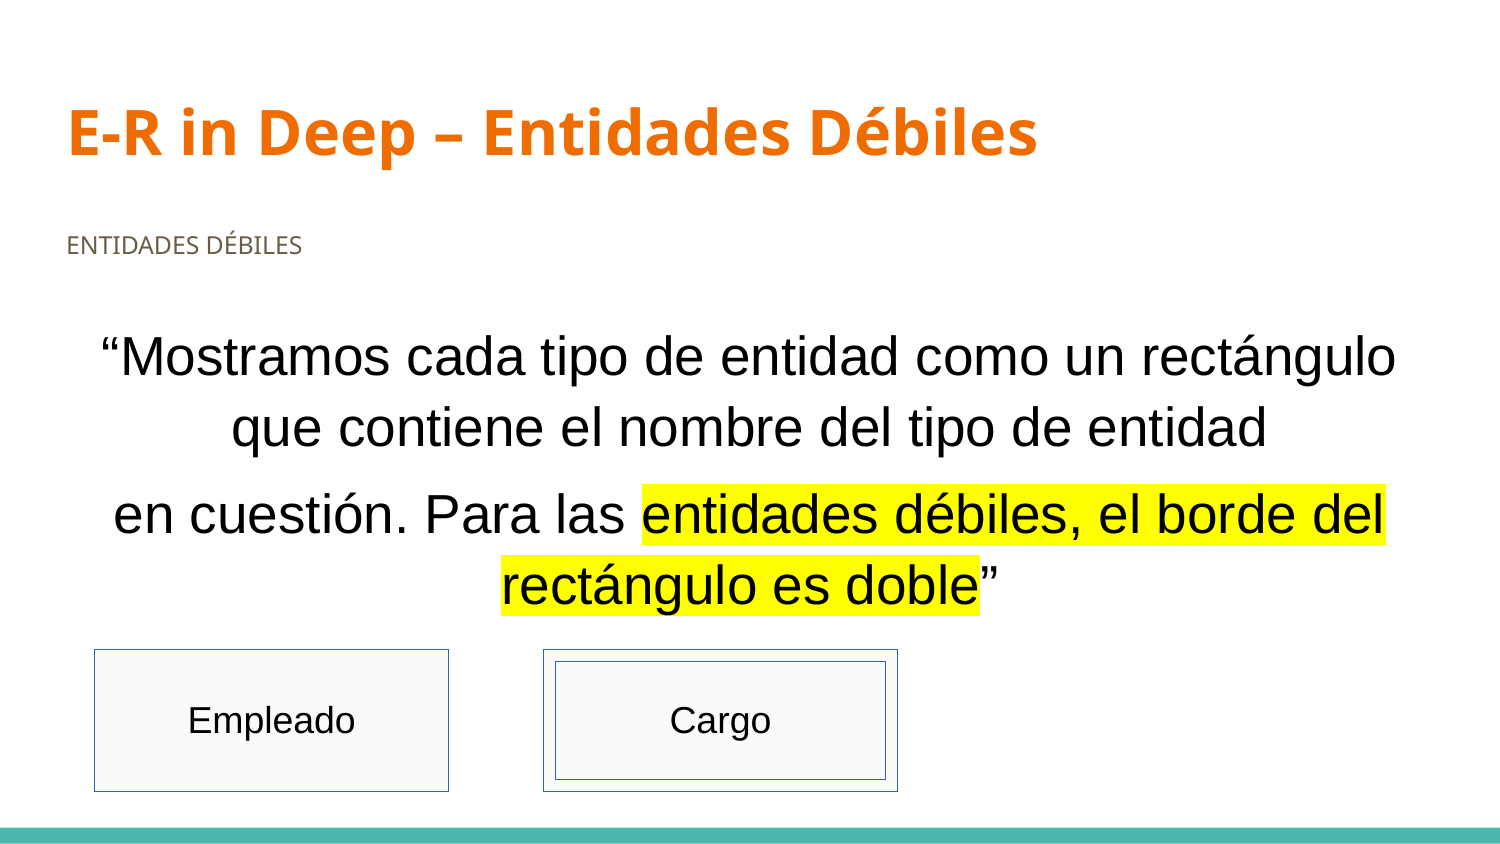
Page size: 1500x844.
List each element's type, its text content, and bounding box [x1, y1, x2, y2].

title E-R in Deep – Entidades Débiles [51, 72, 1449, 189]
text_box Cargo [555, 661, 886, 780]
text_box [543, 649, 898, 792]
text_box Empleado [94, 649, 449, 792]
list ENTIDADES DÉBILES “Mostramos cada tipo de entidad como un rectángulo que contiene el nombre del tipo de entidad en cuestión. Para las entidades débiles, el borde del rectángulo es doble” [51, 207, 1449, 694]
